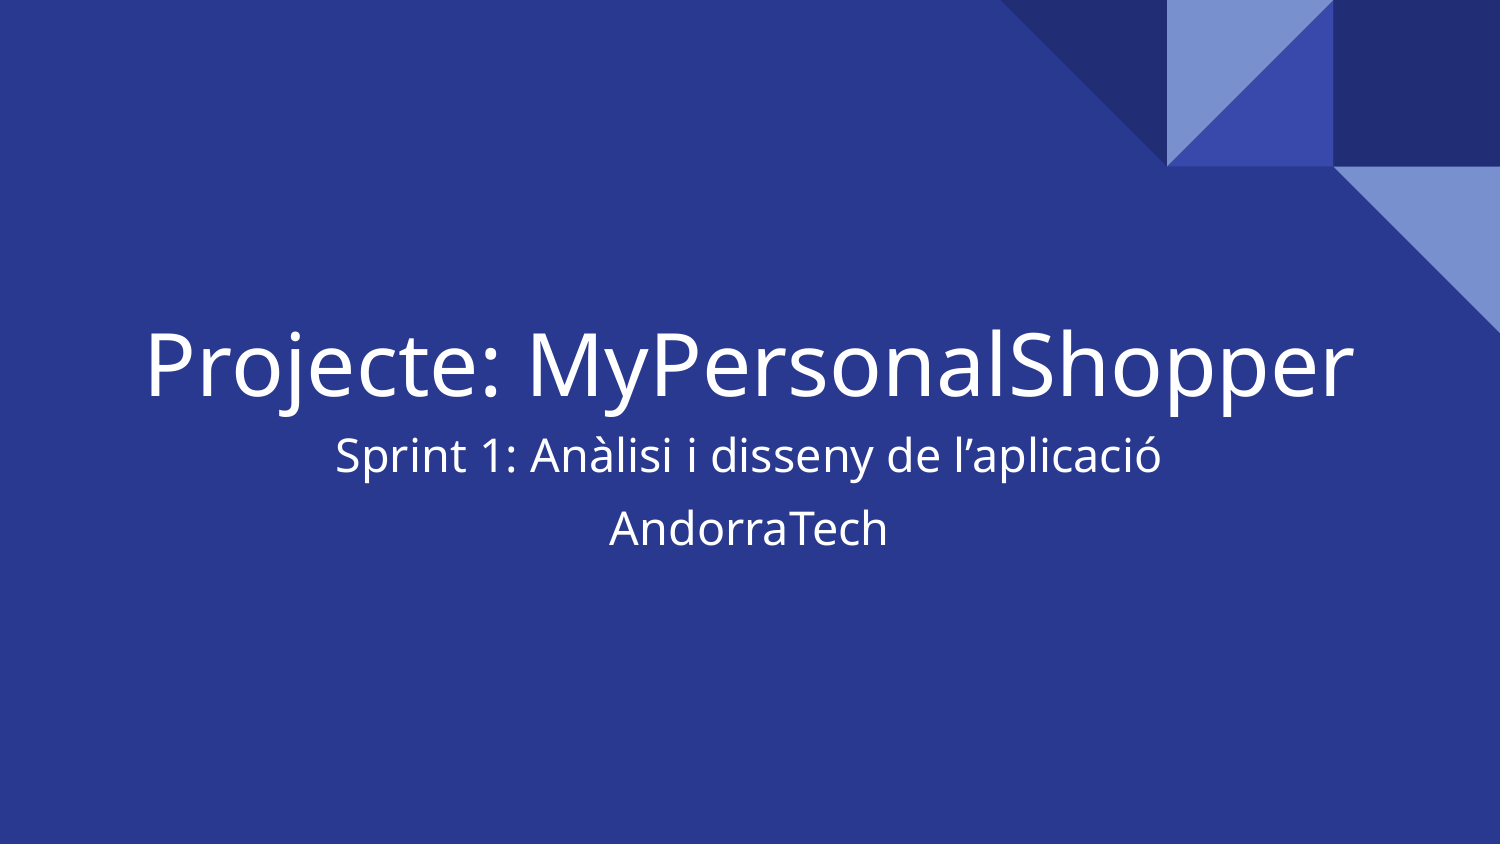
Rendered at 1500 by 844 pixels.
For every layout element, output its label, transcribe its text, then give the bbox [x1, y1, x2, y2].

subtitle Sprint 1: Anàlisi i disseny de l’aplicació [75, 421, 1425, 493]
title Projecte: MyPersonalShopper [75, 291, 1425, 421]
subtitle AndorraTech [75, 494, 1425, 566]
